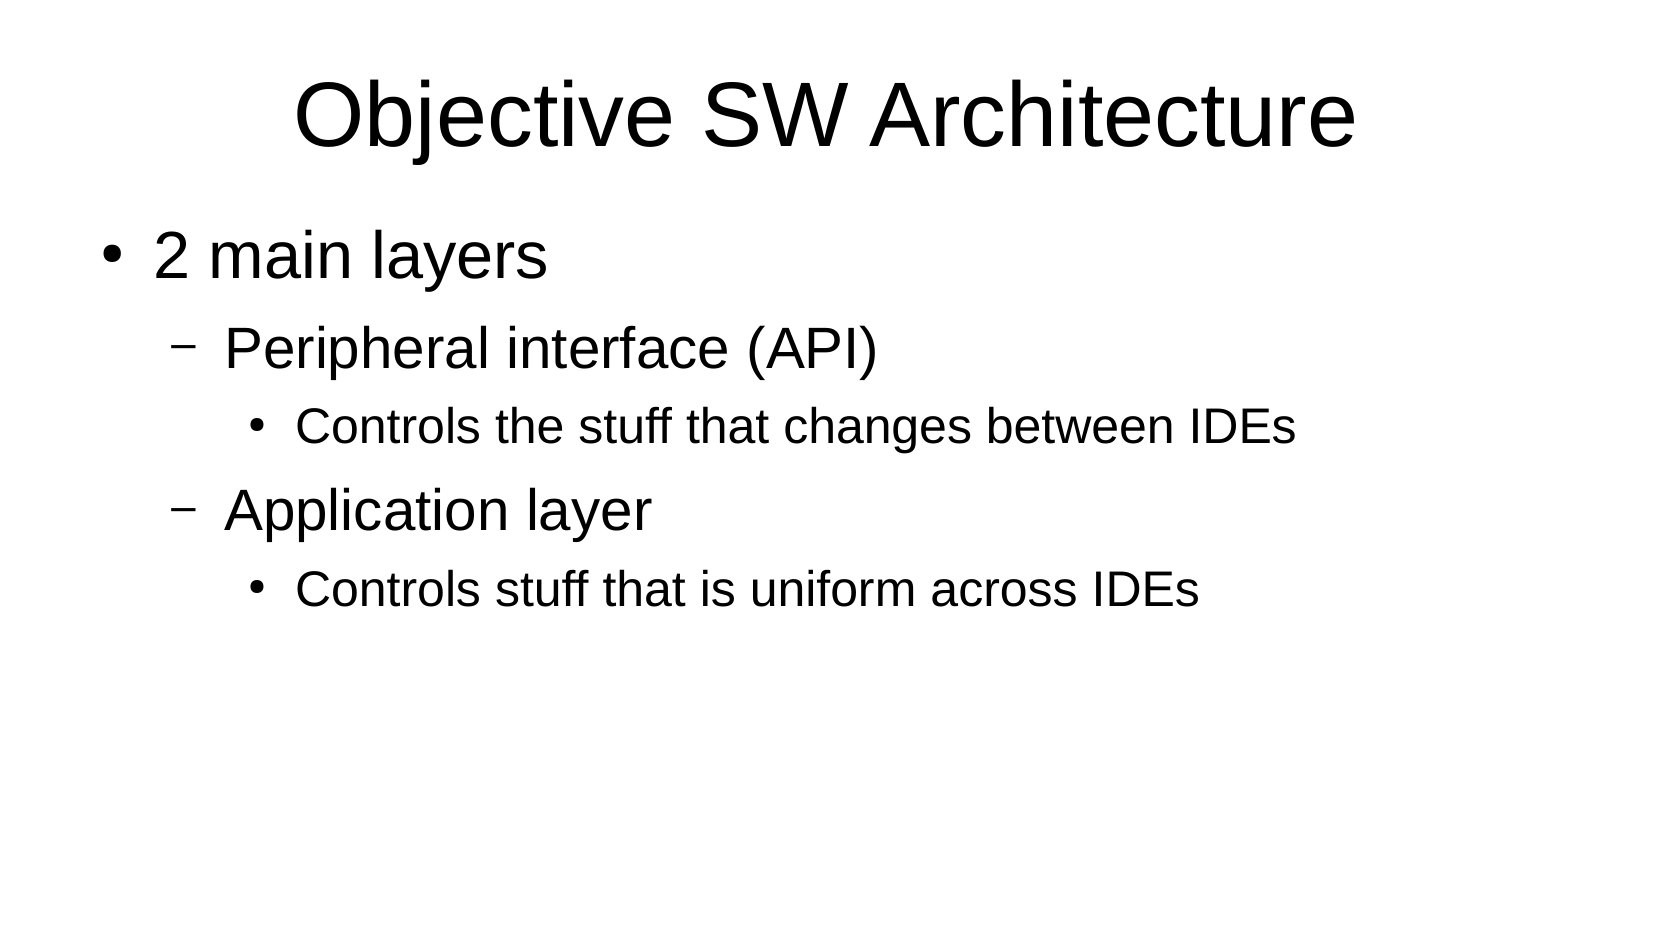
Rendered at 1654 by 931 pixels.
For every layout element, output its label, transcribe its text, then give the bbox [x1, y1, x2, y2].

title Objective SW Architecture [82, 37, 1571, 193]
list 2 main layers Peripheral interface (API) Controls the stuff that changes between IDEs Application layer Controls stuff that is uniform across IDEs [82, 217, 1571, 758]
